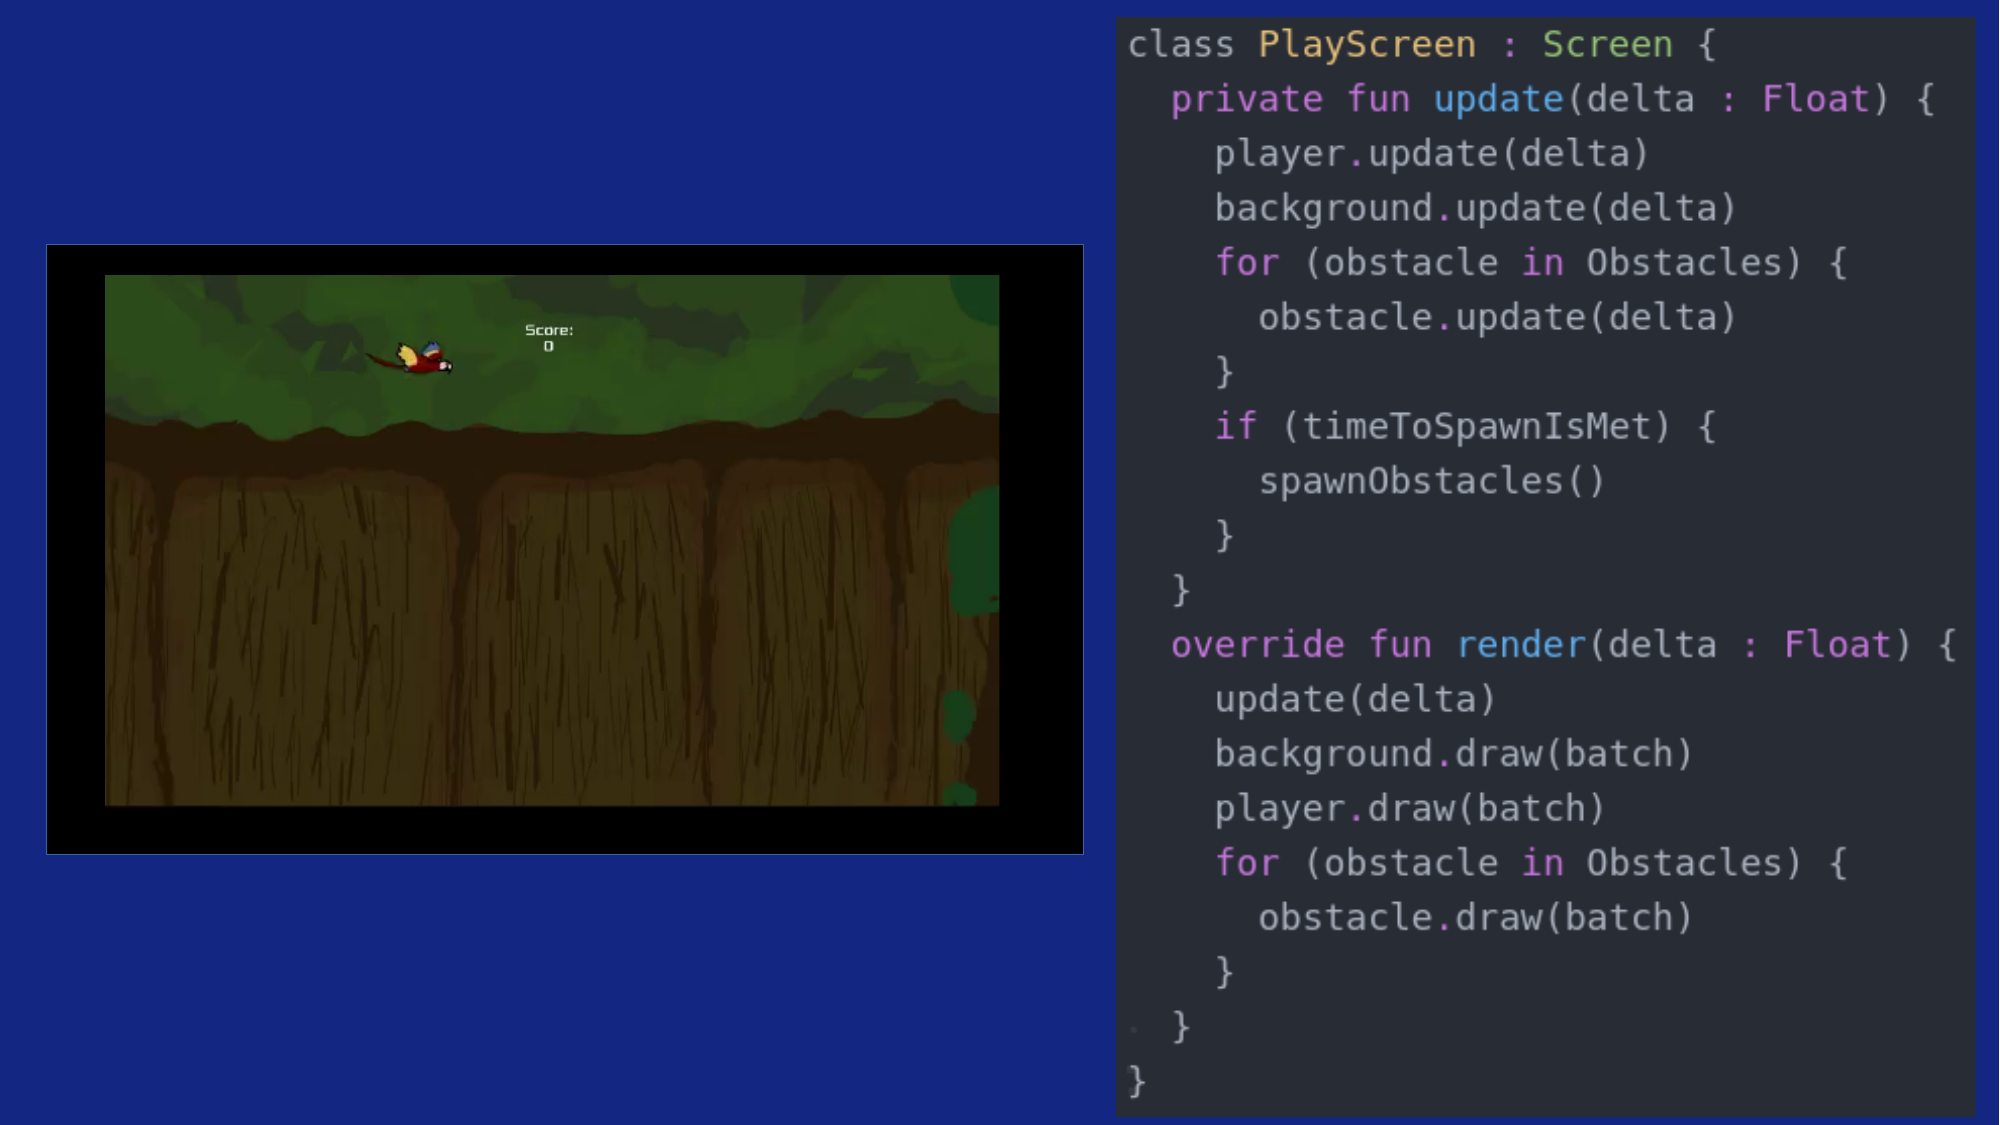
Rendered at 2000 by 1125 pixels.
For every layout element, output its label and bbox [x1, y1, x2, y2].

text_box [46, 244, 1084, 855]
picture [1115, 17, 1976, 1117]
